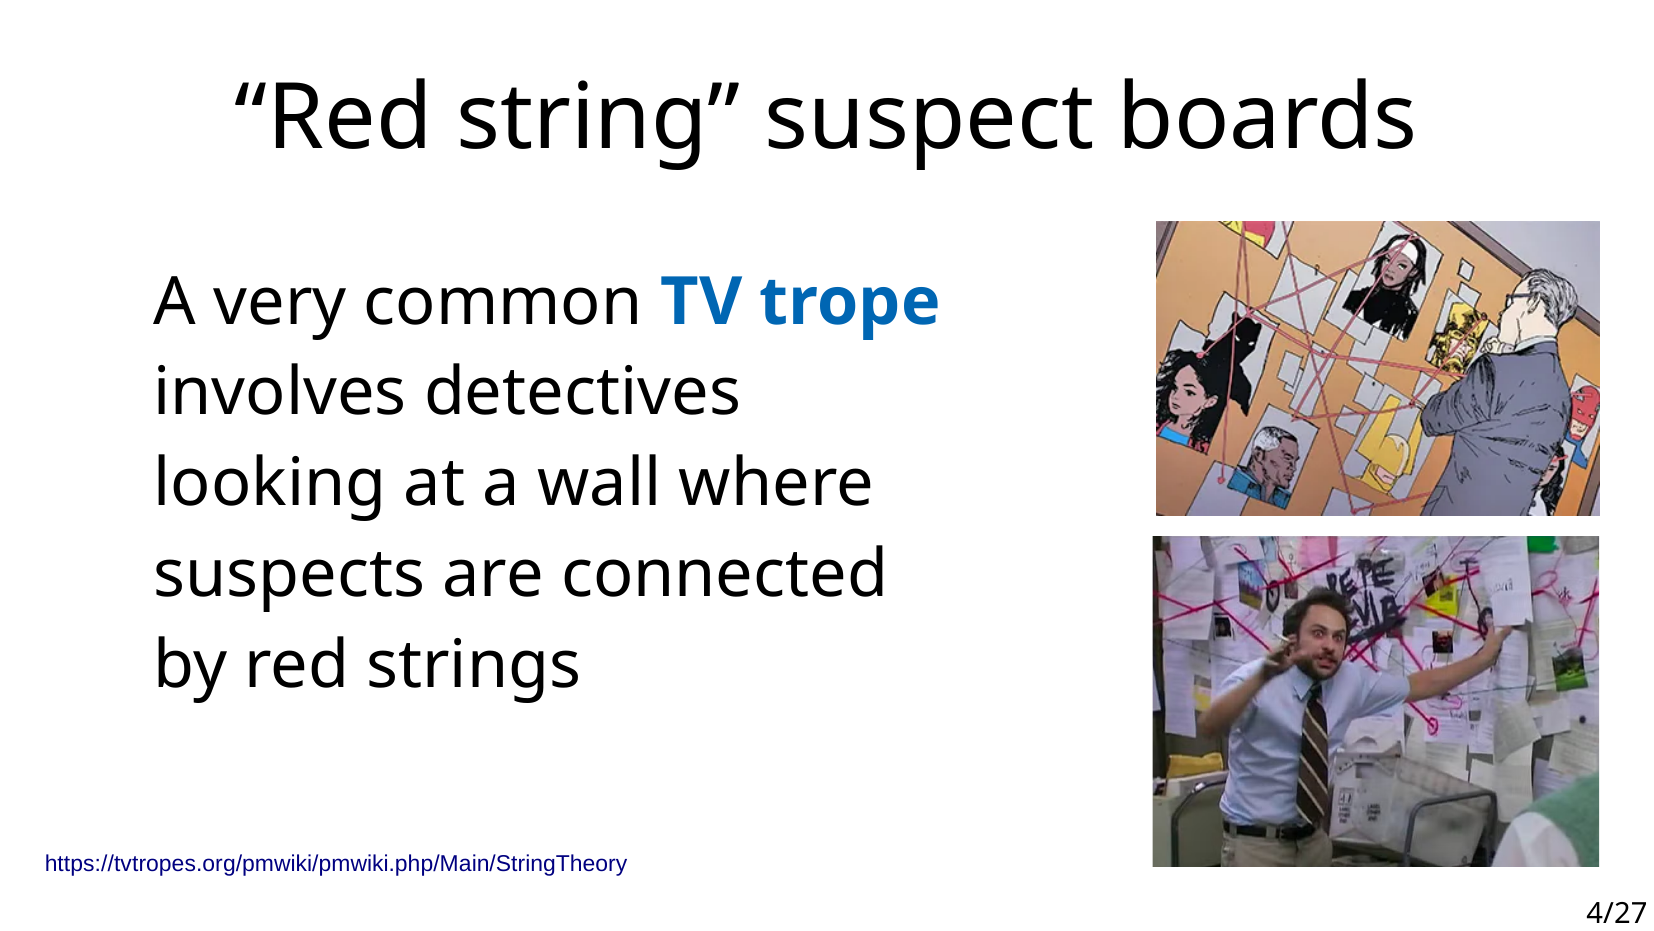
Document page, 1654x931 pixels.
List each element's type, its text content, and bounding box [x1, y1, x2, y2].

title “Red string” suspect boards [82, 1, 1571, 226]
picture [1156, 221, 1600, 516]
picture [1152, 536, 1600, 867]
text_box https://tvtropes.org/pmwiki/pmwiki.php/Main/StringTheory [30, 843, 1009, 901]
list A very common TV trope involves detectives looking at a wall where suspects are connected by red strings [82, 253, 976, 793]
